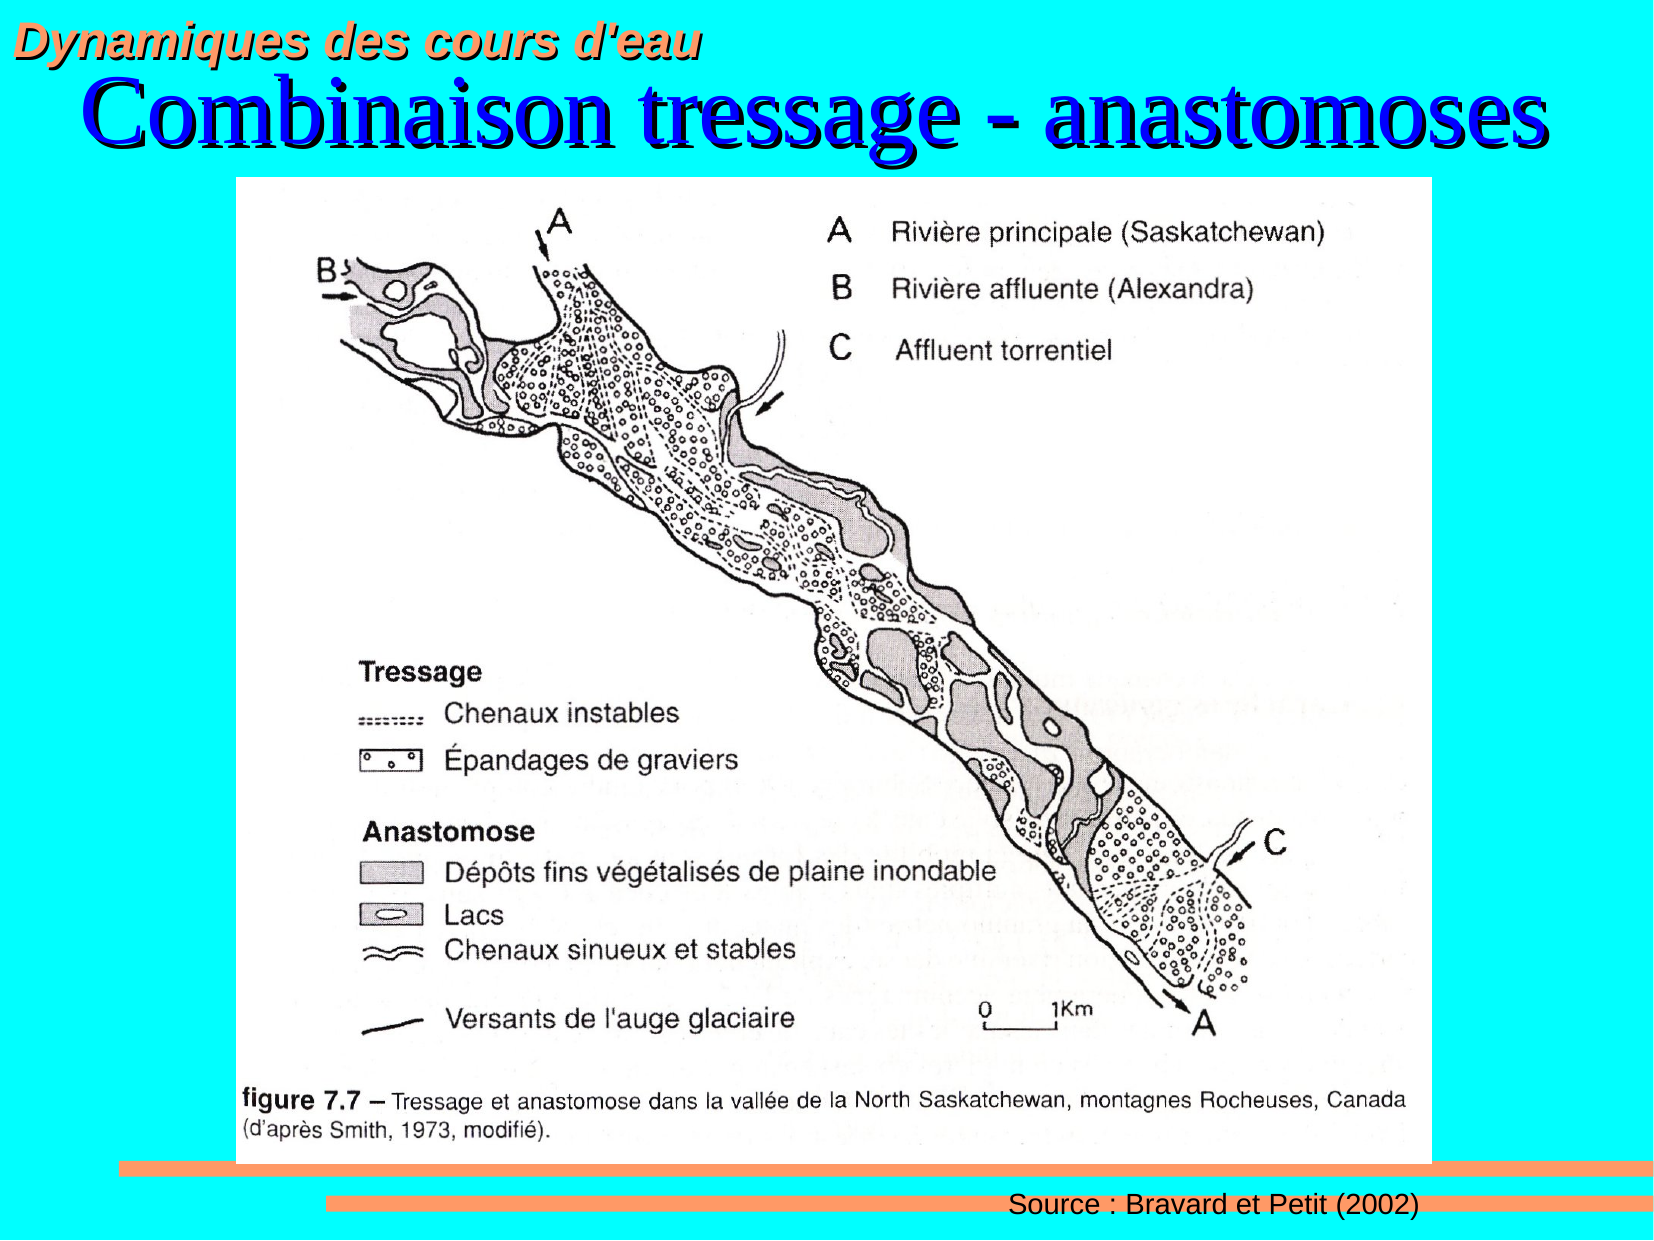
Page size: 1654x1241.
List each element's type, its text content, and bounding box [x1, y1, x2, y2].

picture [236, 177, 1432, 1164]
text_box Combinaison tressage - anastomoses [64, 47, 1571, 173]
title Dynamiques des cours d'eau [5, 4, 709, 77]
text_box Source : Bravard et Petit (2002) [993, 1180, 1436, 1229]
